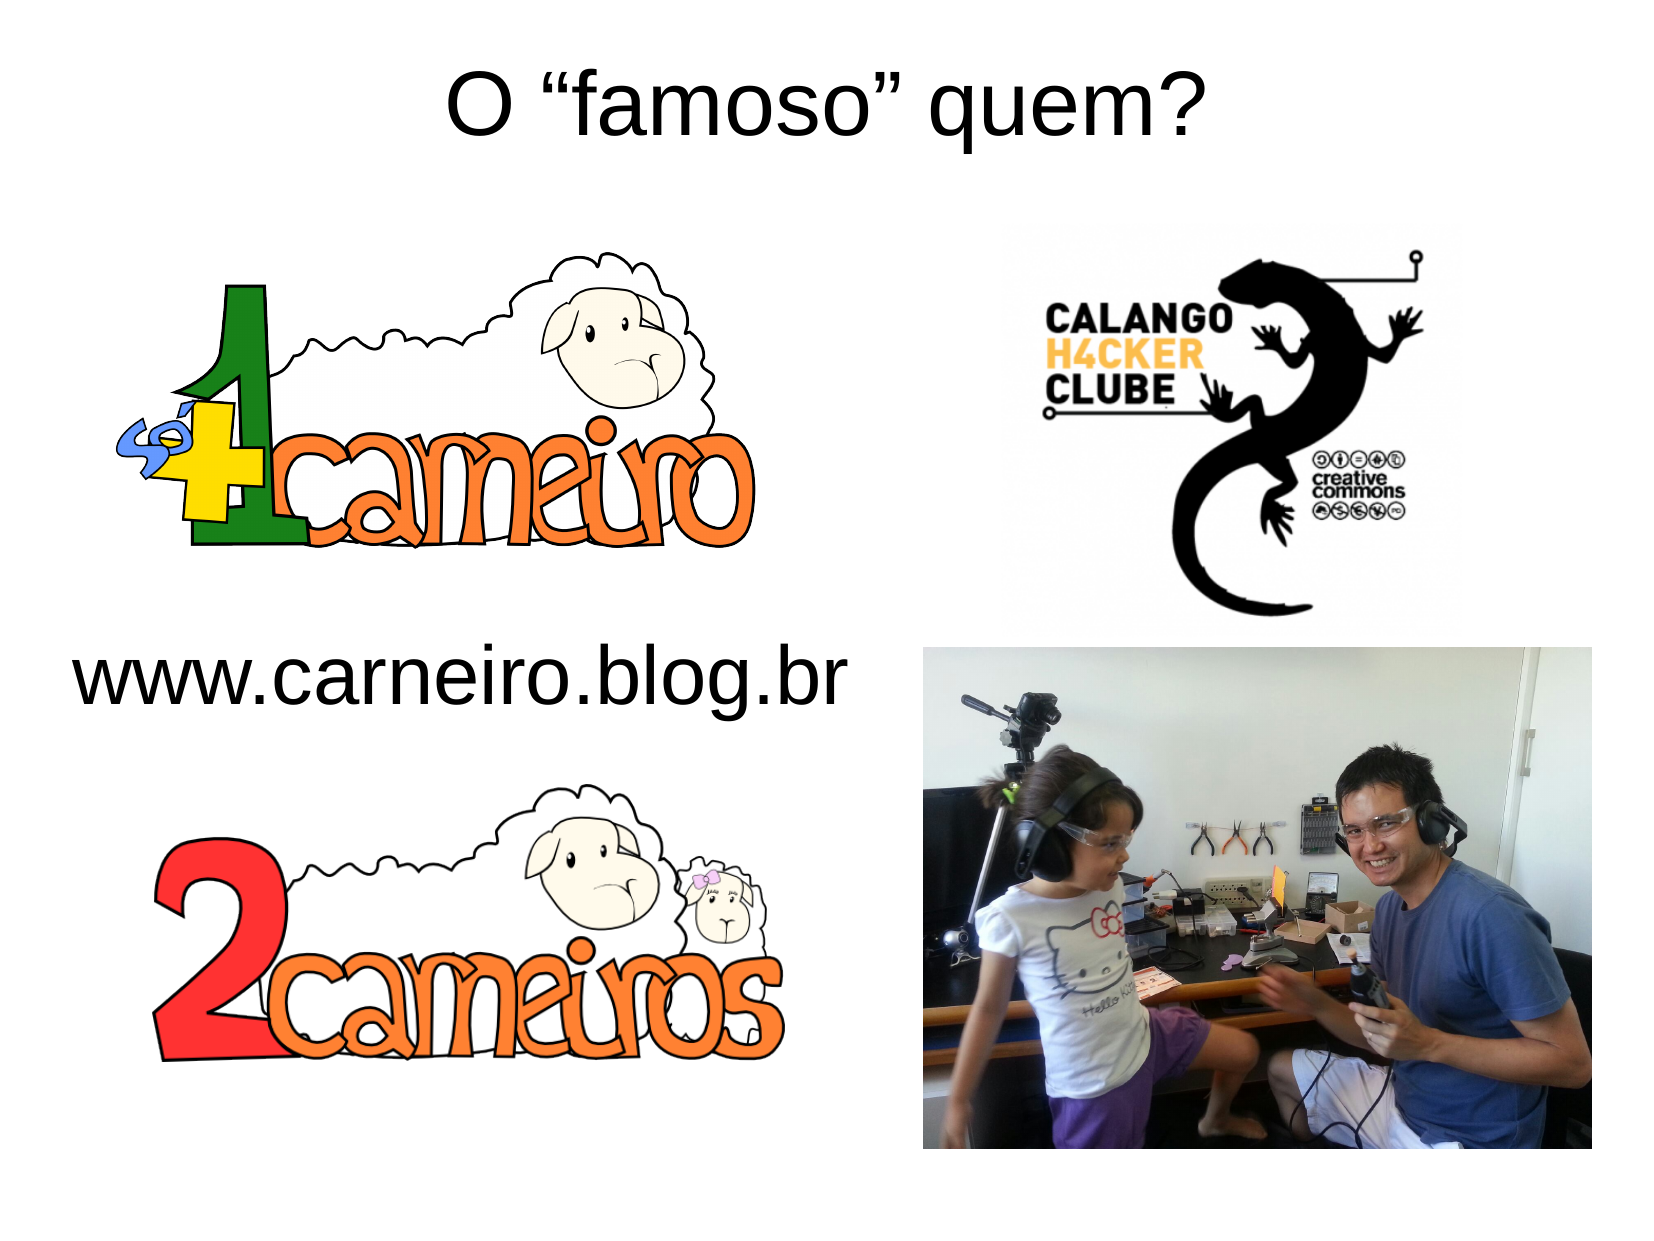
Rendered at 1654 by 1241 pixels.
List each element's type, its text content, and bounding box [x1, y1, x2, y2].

picture [923, 647, 1592, 1149]
title O “famoso” quem? [82, 0, 1571, 208]
picture [1001, 223, 1463, 638]
picture [152, 791, 785, 1062]
text_box www.carneiro.blog.br [58, 621, 865, 791]
picture [0, 252, 819, 550]
